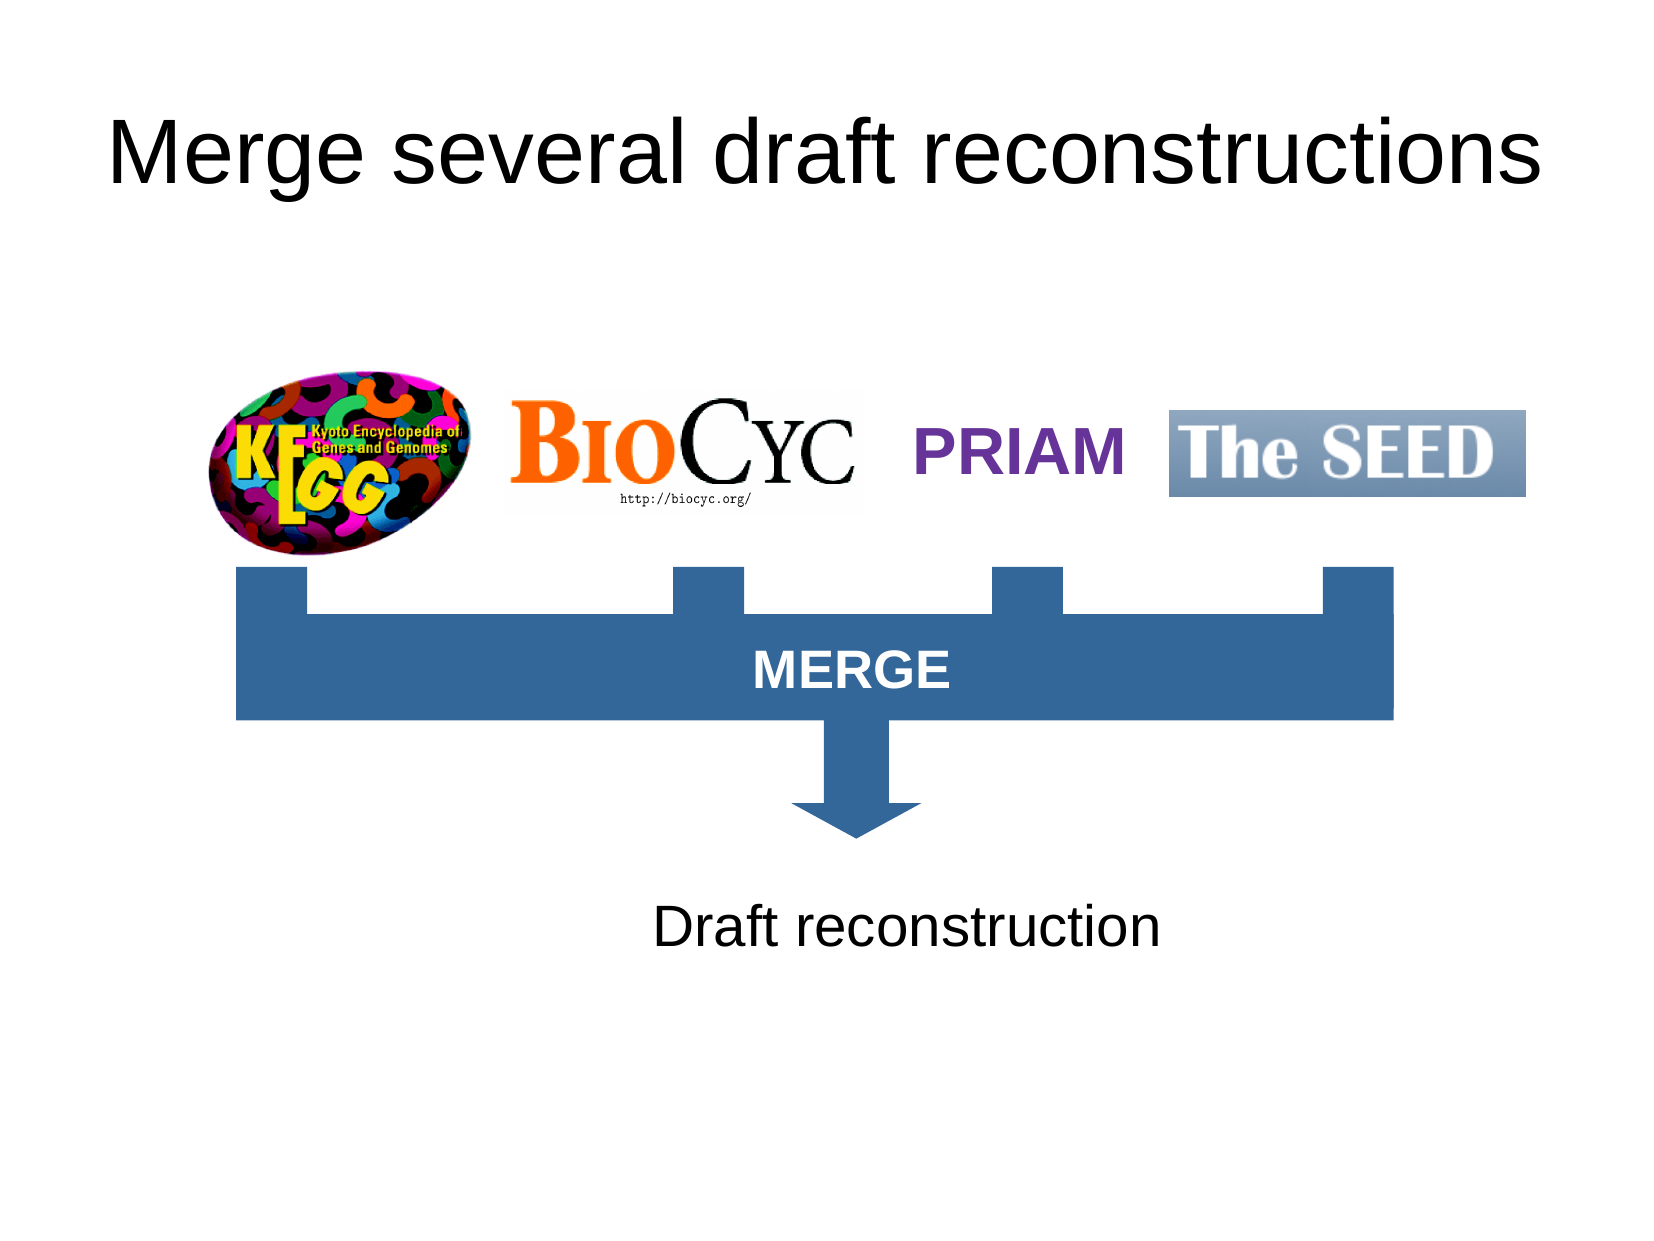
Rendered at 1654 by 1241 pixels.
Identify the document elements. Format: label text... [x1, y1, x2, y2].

text_box PRIAM [897, 406, 1158, 497]
picture [165, 354, 500, 565]
text_box [236, 566, 1394, 839]
picture [1169, 410, 1526, 497]
title Merge several draft reconstructions [82, 49, 1570, 256]
text_box Draft reconstruction [637, 885, 1178, 966]
text_box MERGE [738, 631, 1093, 708]
picture [502, 389, 863, 517]
